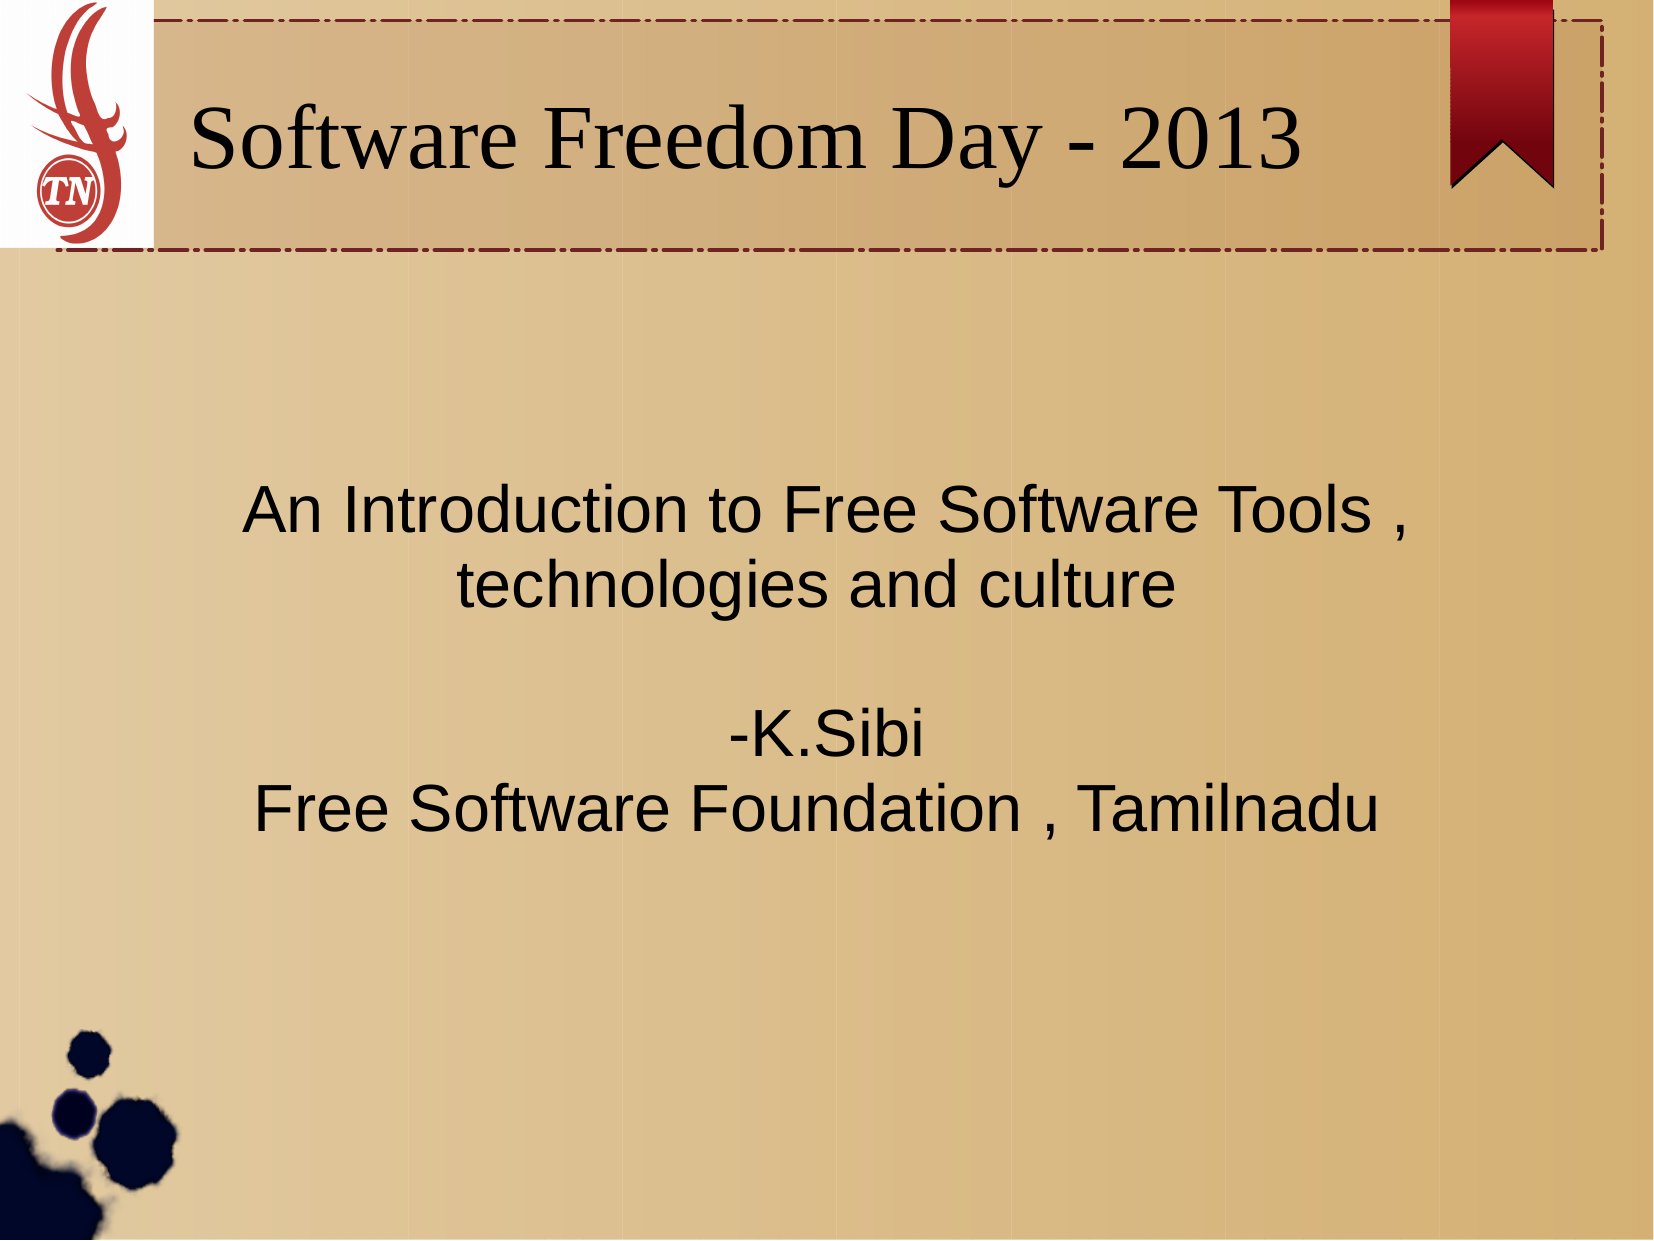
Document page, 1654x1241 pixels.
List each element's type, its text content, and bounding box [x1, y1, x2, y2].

title Software Freedom Day - 2013 [82, 47, 1412, 229]
picture [0, 0, 154, 249]
subtitle An Introduction to Free Software Tools , technologies and culture -K.Sibi Free Software Foundation , Tamilnadu [82, 299, 1571, 1019]
